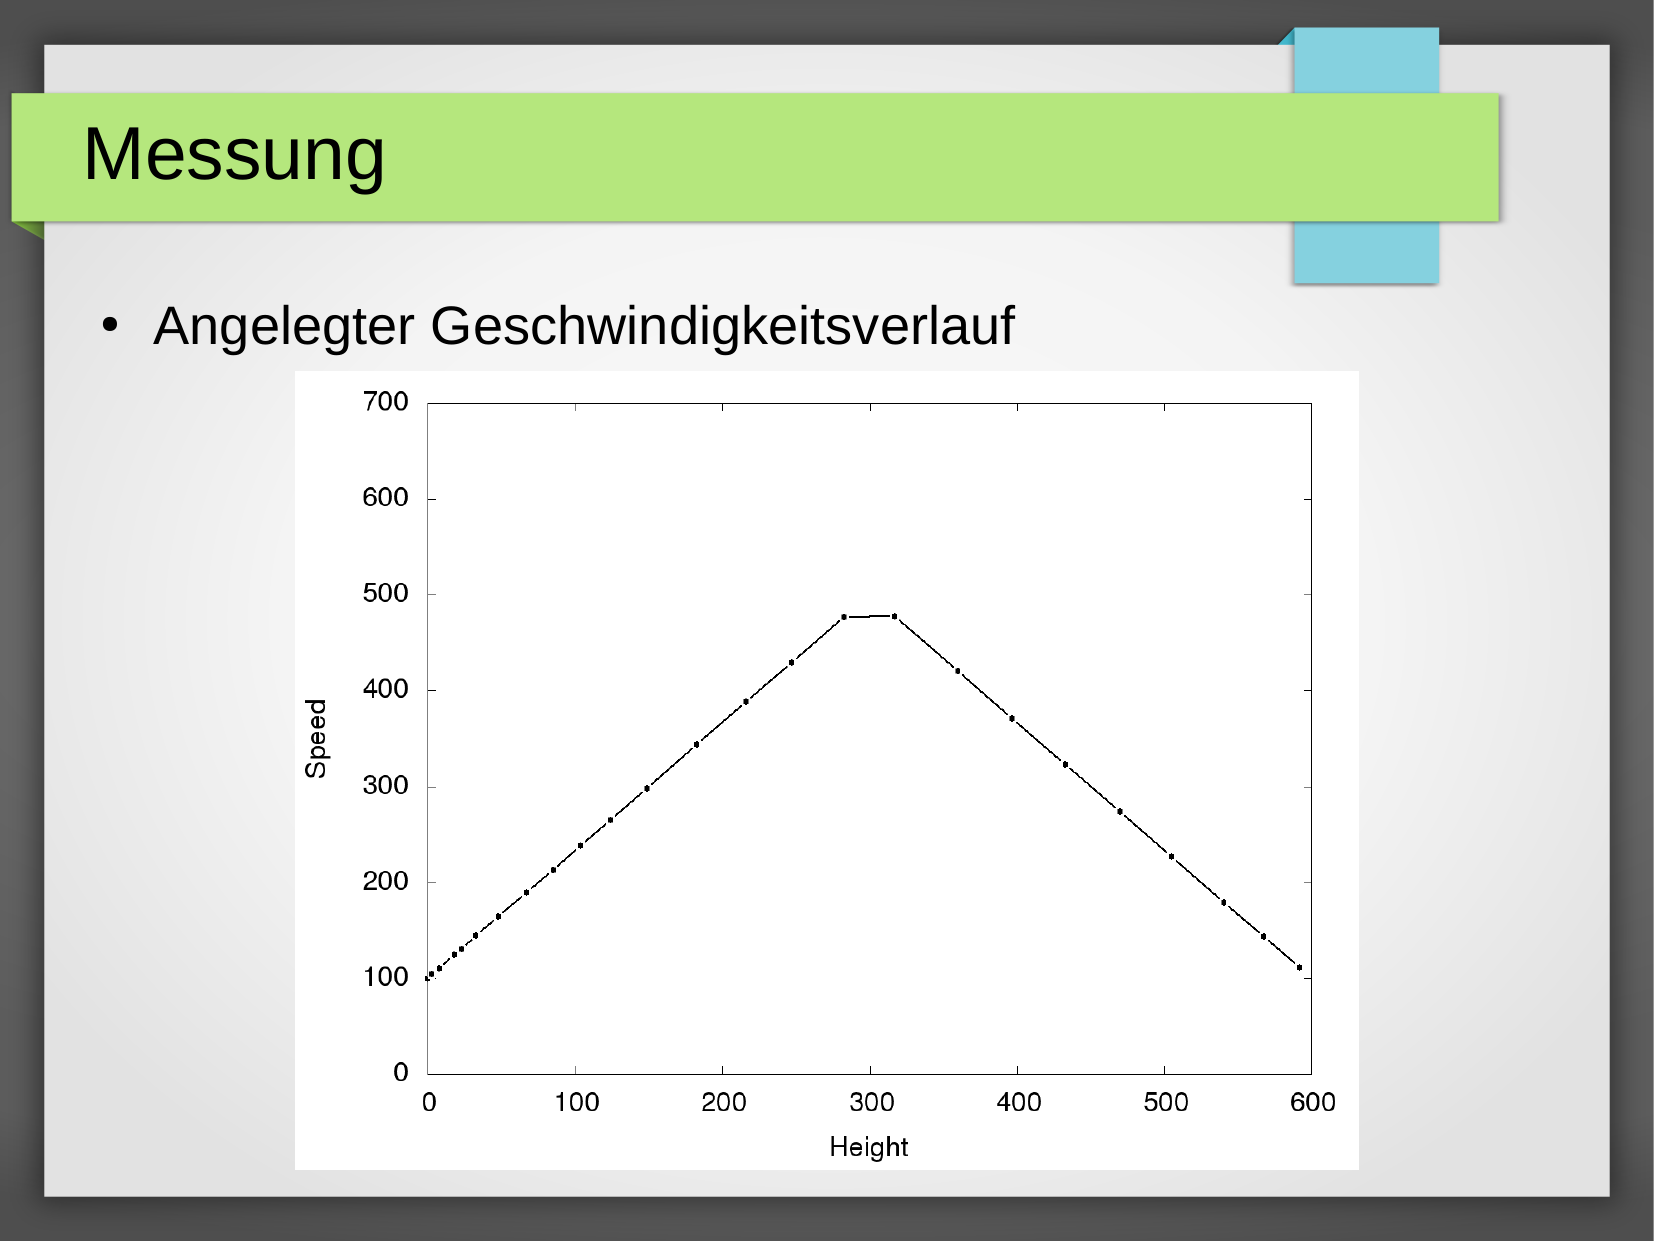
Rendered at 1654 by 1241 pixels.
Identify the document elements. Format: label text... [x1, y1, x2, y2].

list Angelegter Geschwindigkeitsverlauf [82, 295, 1571, 1015]
picture [0, 0, 1654, 1241]
title Messung [82, 94, 1264, 213]
